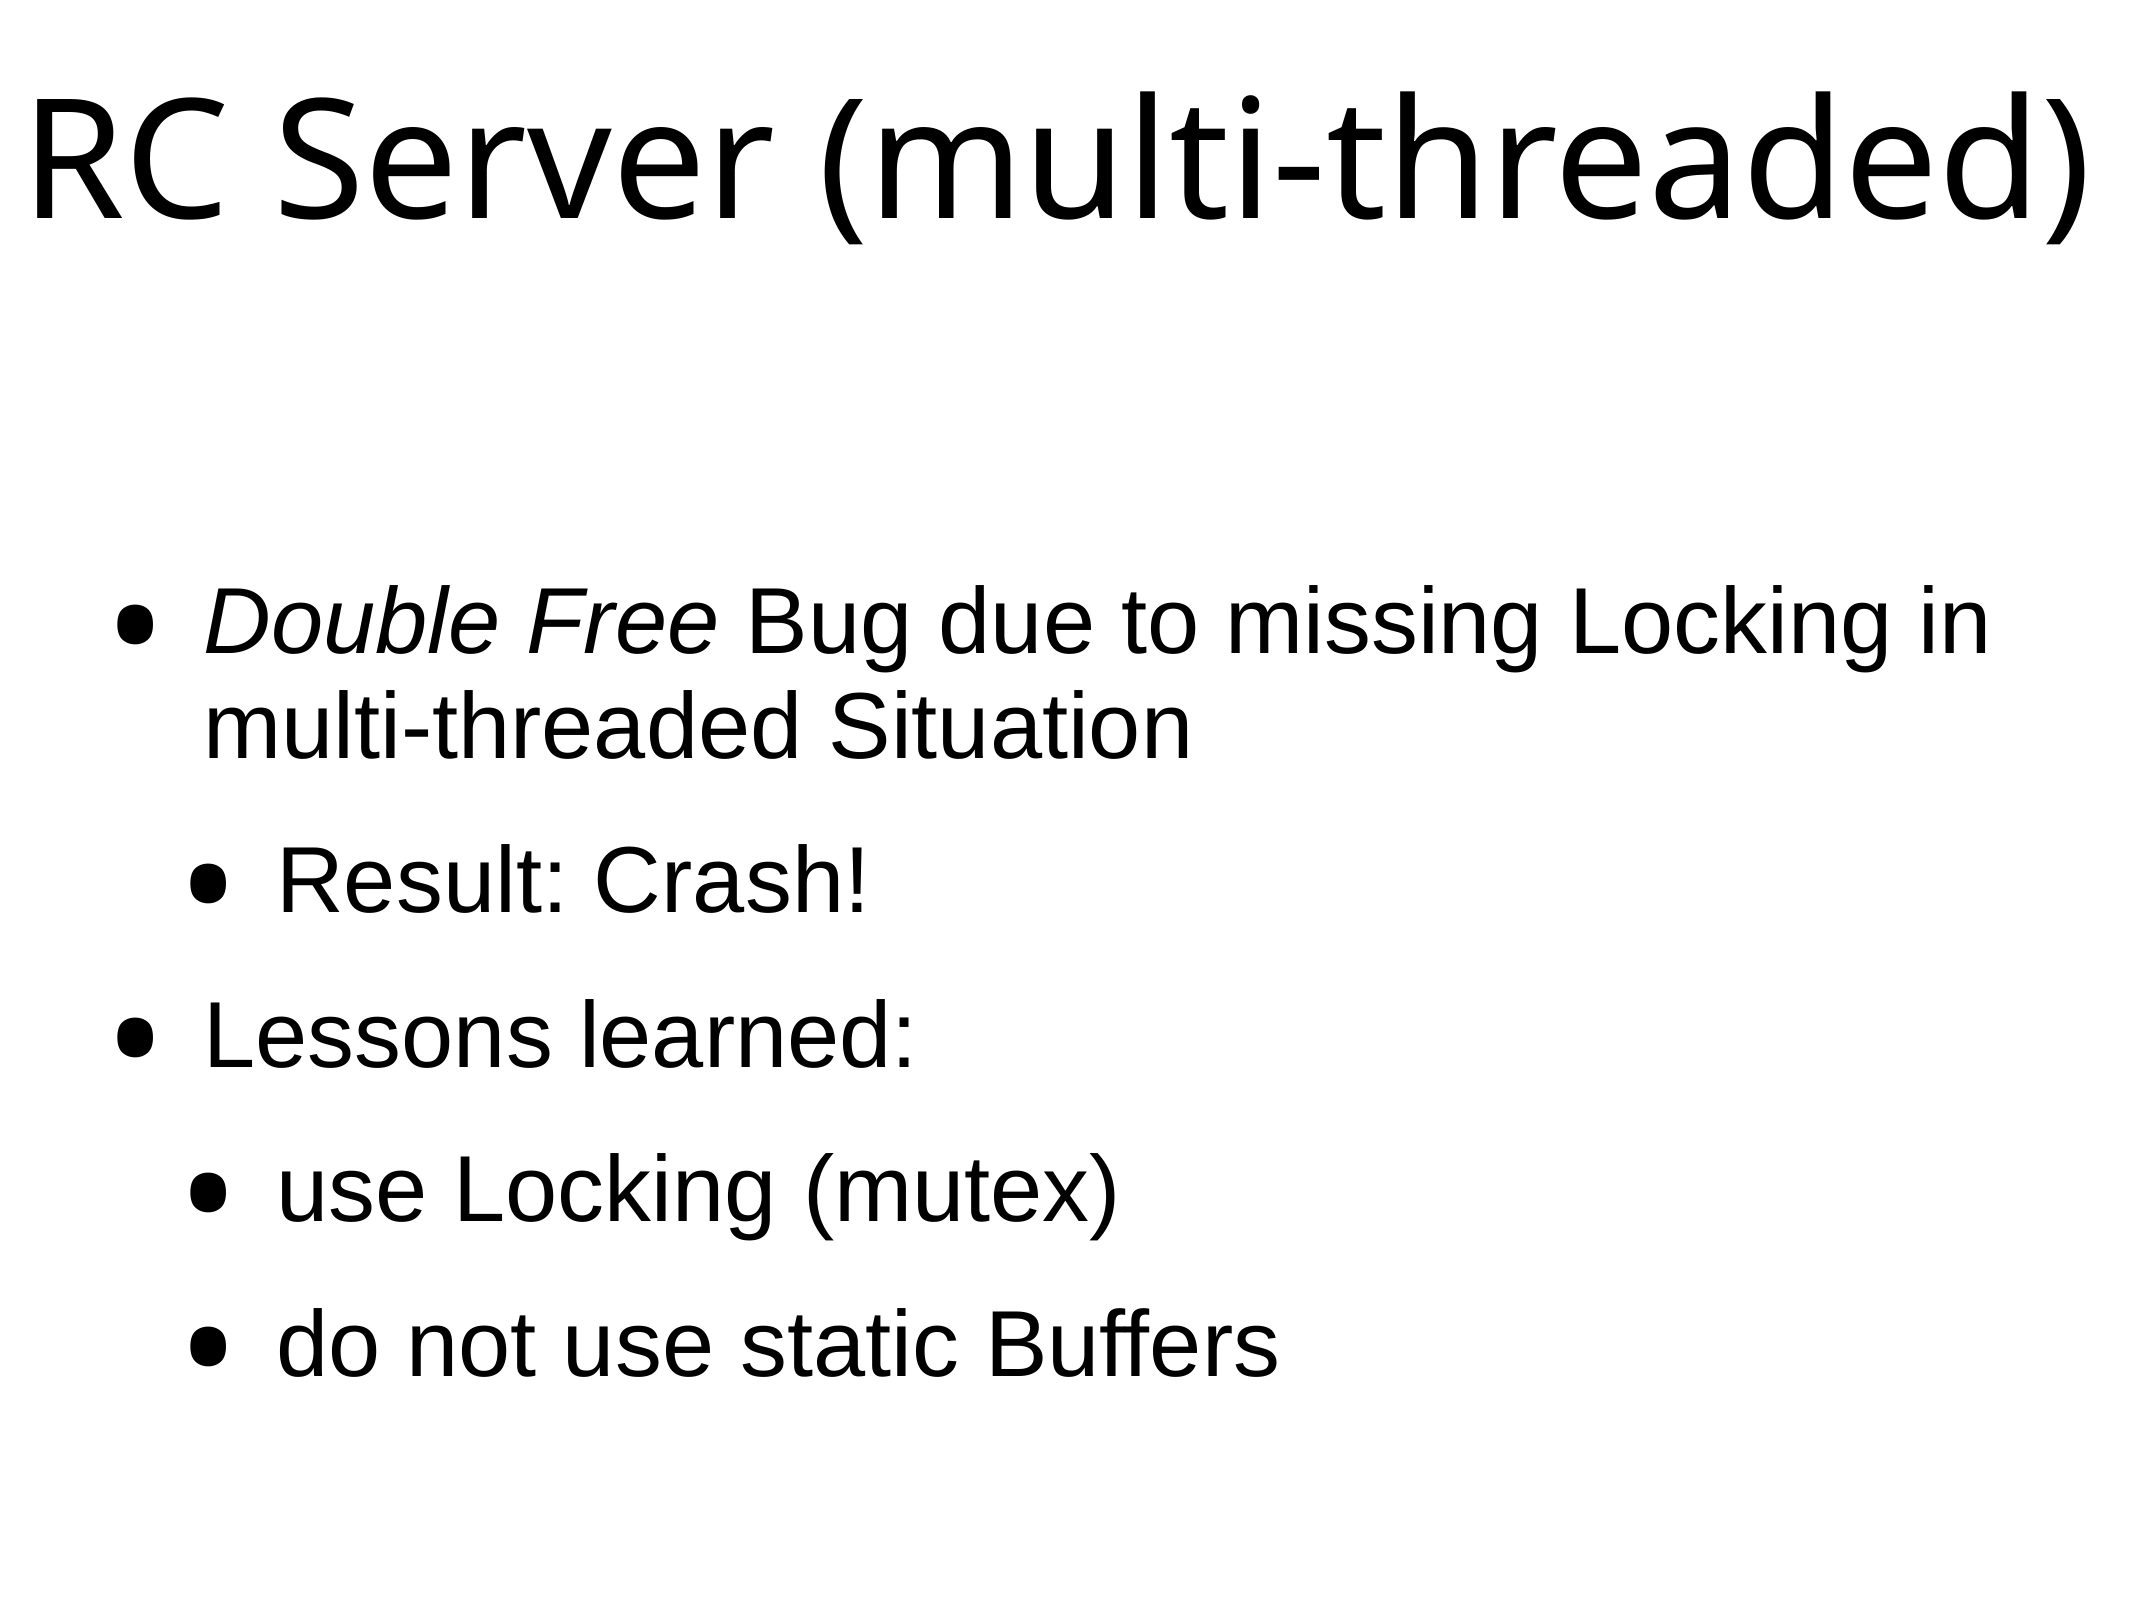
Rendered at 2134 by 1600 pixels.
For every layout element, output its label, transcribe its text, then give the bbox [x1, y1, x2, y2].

title RC Server (multi-threaded) [17, 29, 2097, 278]
list Double Free Bug due to missing Locking in multi-threaded Situation Result: Crash! Lessons learned: use Locking (mutex) do not use static Buffers [45, 412, 2086, 1553]
